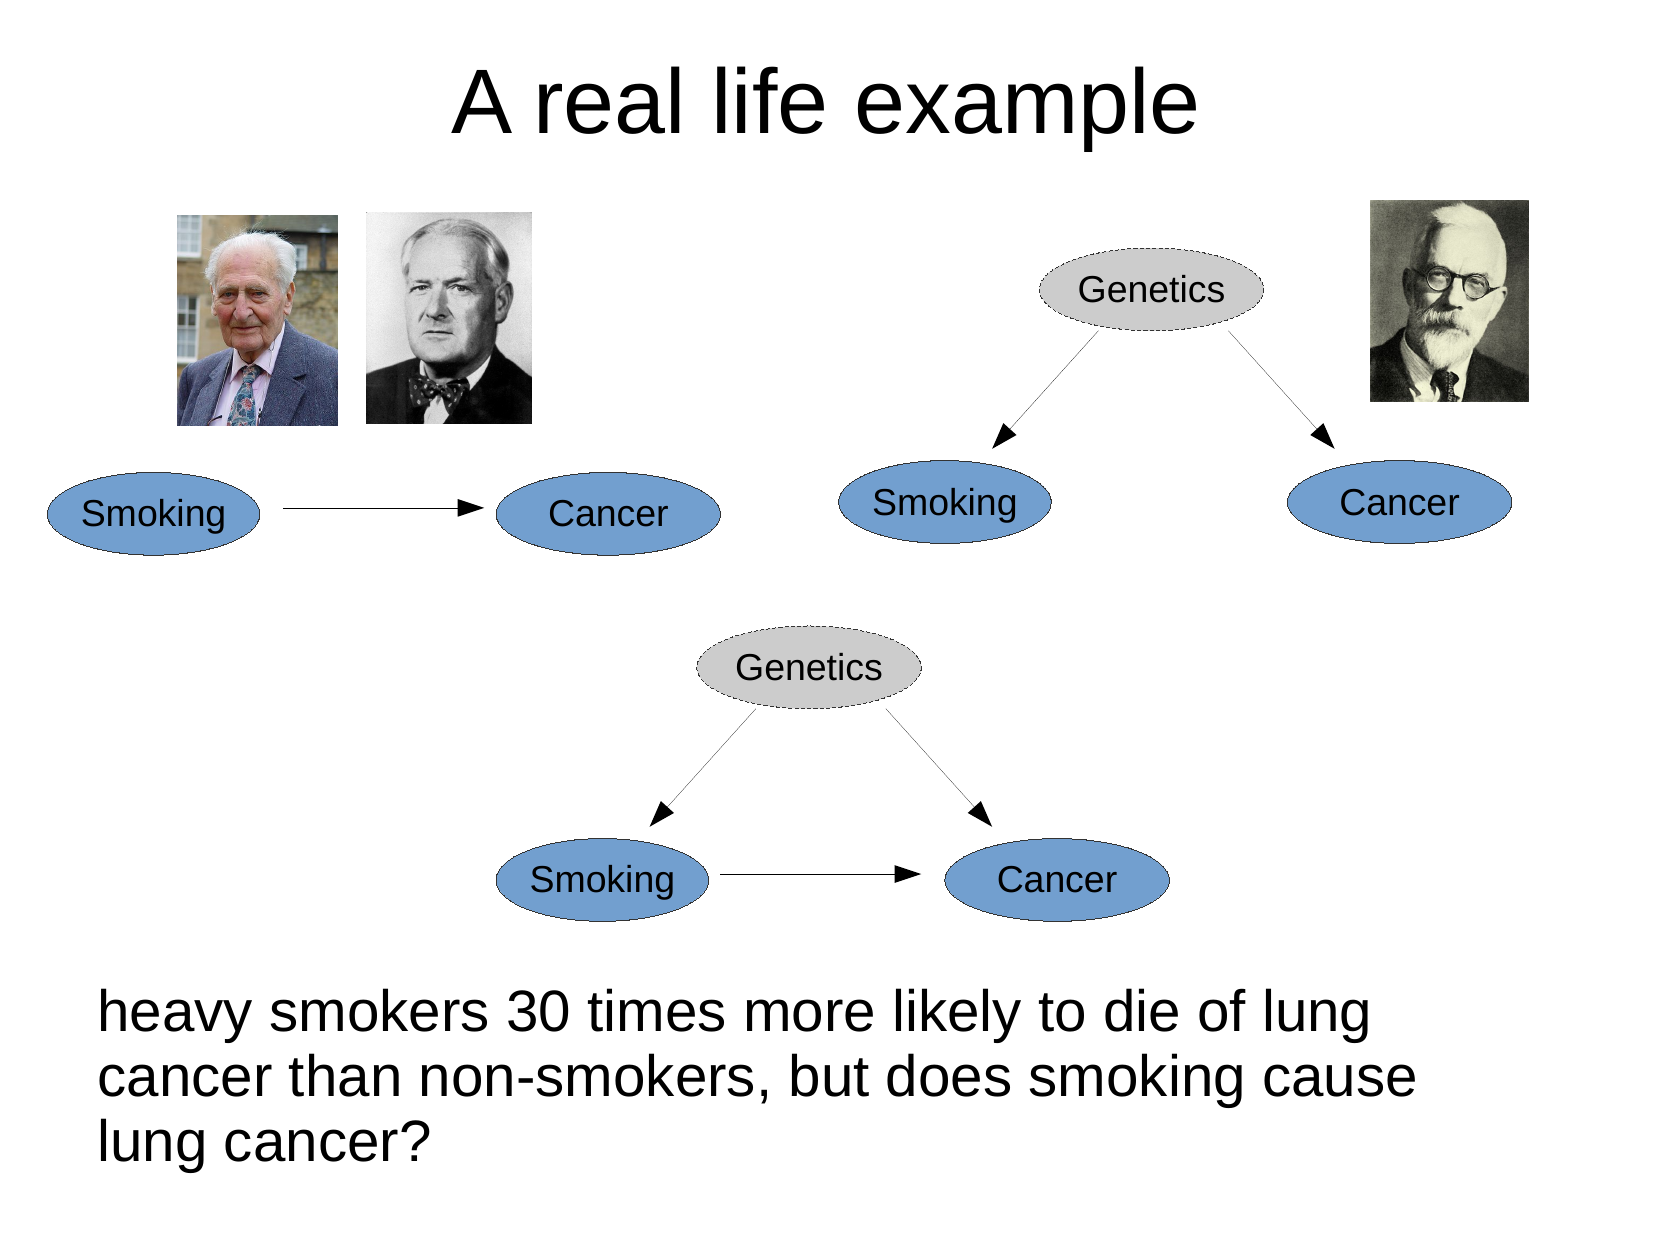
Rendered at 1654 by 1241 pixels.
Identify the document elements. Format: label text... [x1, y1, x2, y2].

picture [177, 215, 338, 426]
text_box Cancer [944, 838, 1170, 922]
picture [366, 212, 532, 424]
text_box Cancer [496, 472, 721, 556]
picture [1370, 200, 1529, 402]
text_box Smoking [496, 838, 709, 922]
text_box Genetics [696, 625, 922, 709]
text_box Genetics [1039, 248, 1264, 331]
text_box [59, 781, 1536, 922]
title A real life example [82, 11, 1571, 296]
text_box Smoking [838, 460, 1052, 544]
text_box heavy smokers 30 times more likely to die of lung cancer than non-smokers, but does smoking cause lung cancer? [82, 971, 1501, 1182]
text_box Smoking [47, 472, 260, 556]
text_box Cancer [1287, 460, 1512, 544]
